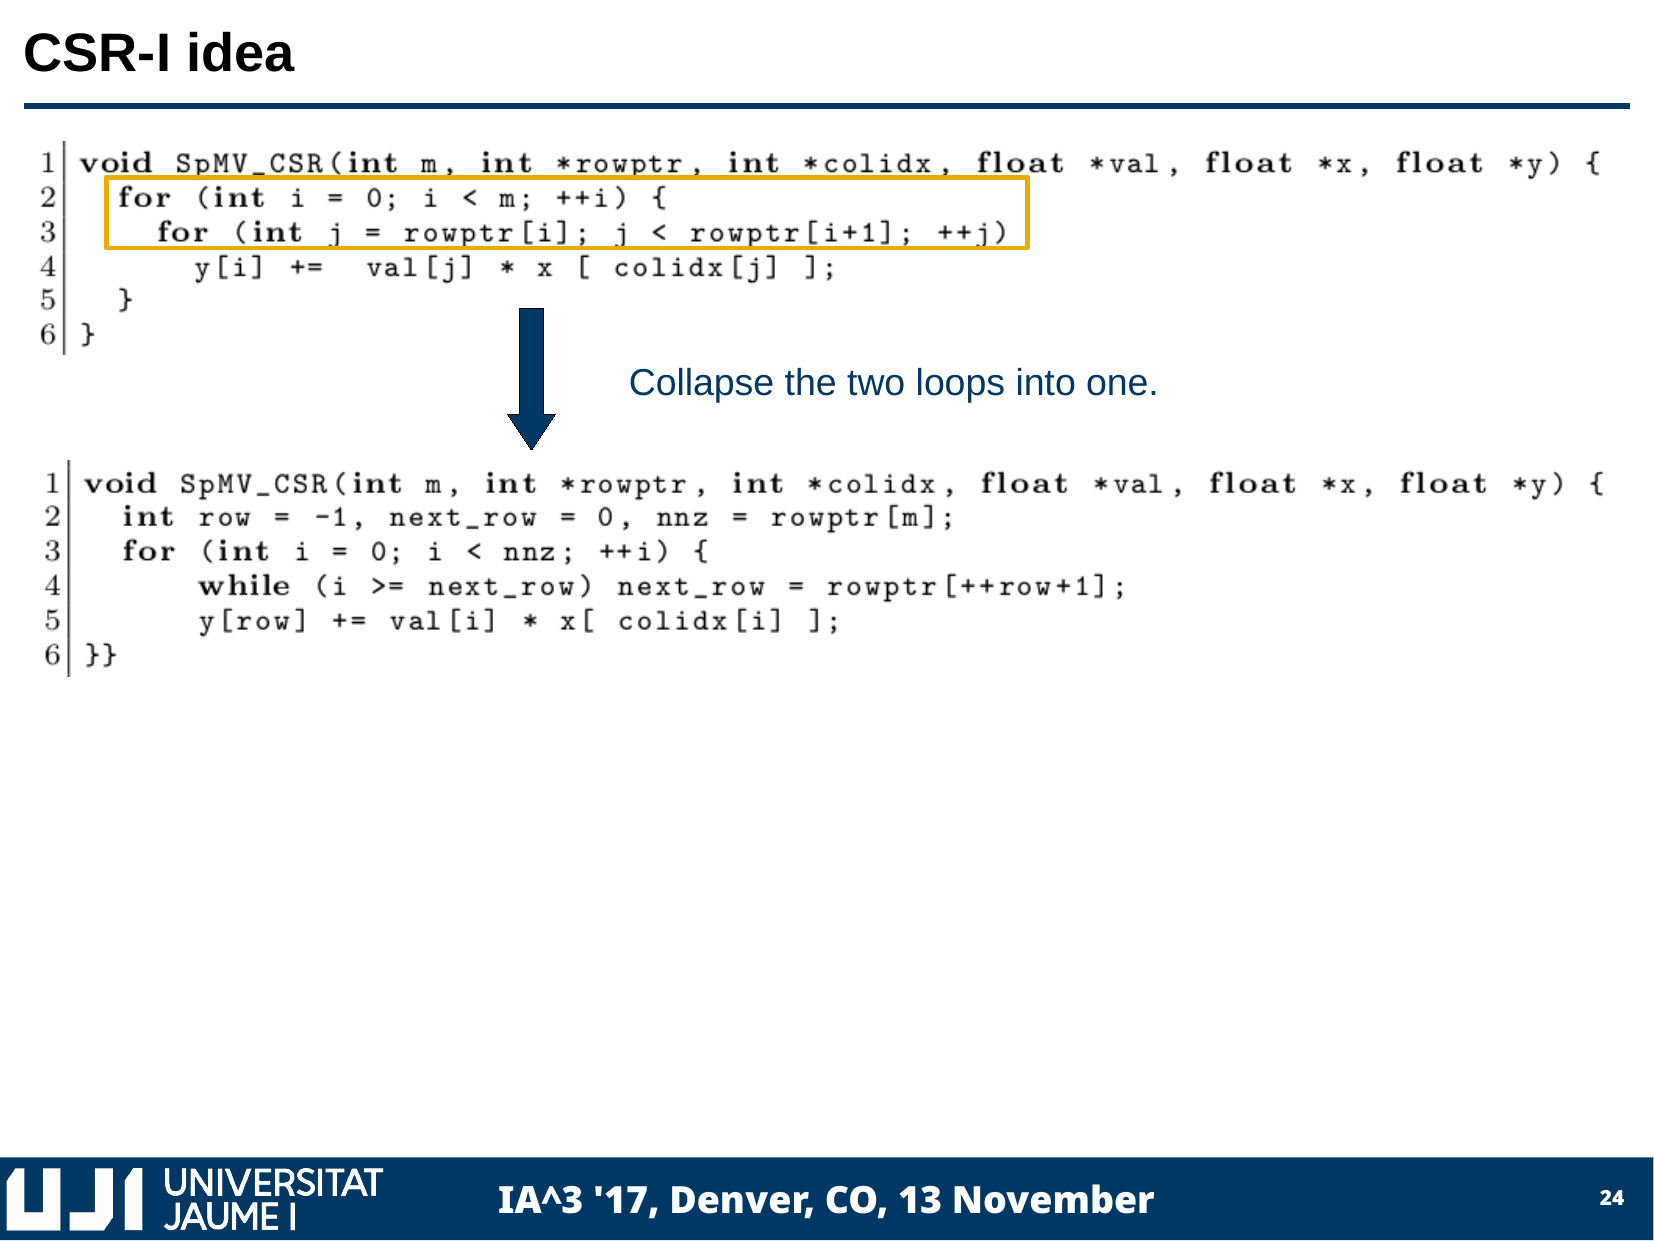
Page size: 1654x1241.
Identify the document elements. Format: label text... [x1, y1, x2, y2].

picture [32, 141, 1607, 355]
text_box [507, 308, 556, 450]
picture [0, 1158, 390, 1241]
picture [35, 460, 1617, 677]
title CSR-I idea [23, 0, 1630, 107]
text_box Collapse the two loops into one. [614, 354, 1175, 412]
